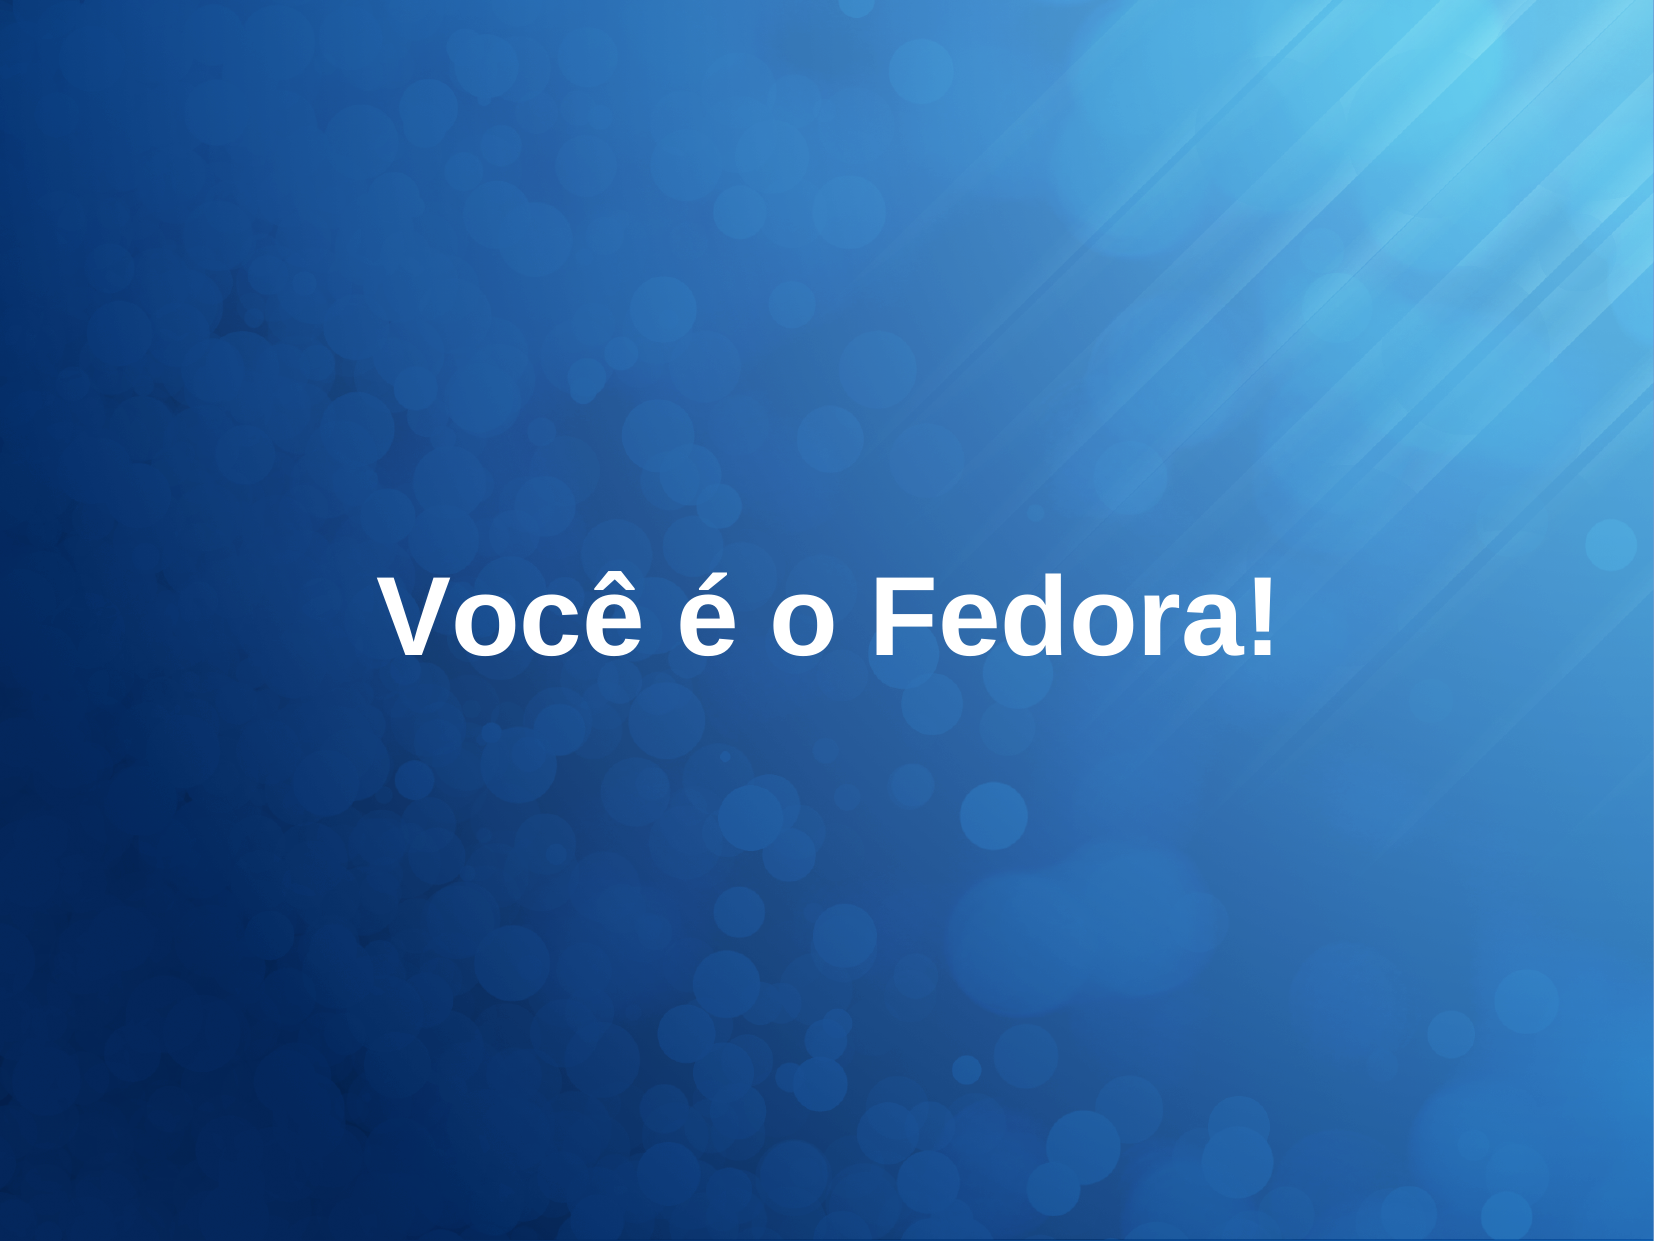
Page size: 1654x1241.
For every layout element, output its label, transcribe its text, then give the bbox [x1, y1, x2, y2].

picture [0, 0, 1654, 1241]
title Você é o Fedora! [41, 513, 1618, 721]
